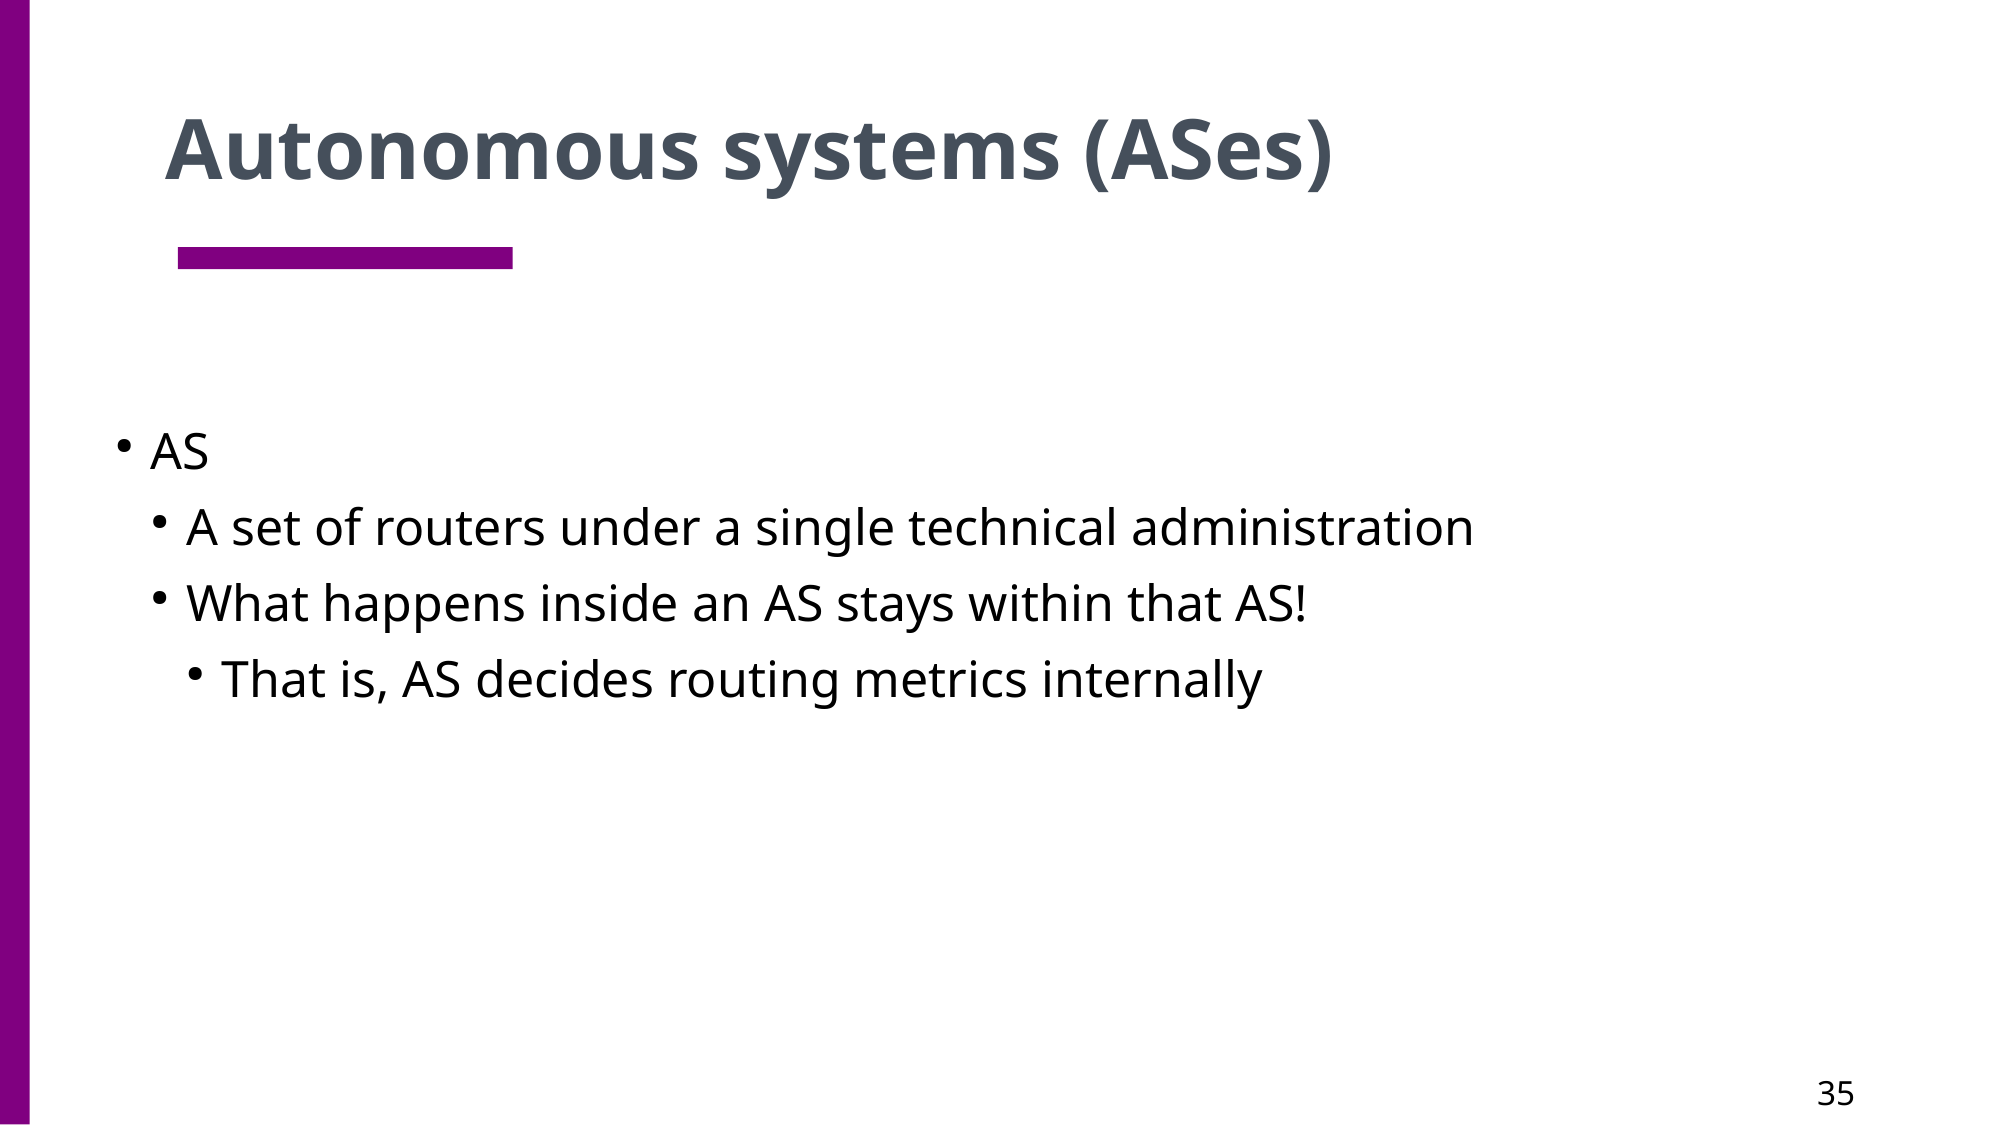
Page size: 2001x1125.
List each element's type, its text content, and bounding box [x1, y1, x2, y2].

text_box Autonomous systems (ASes) [151, 0, 1849, 212]
text_box AS A set of routers under a single technical administration What happens inside an AS stays within that AS! That is, AS decides routing metrics internally [100, 329, 2000, 1002]
